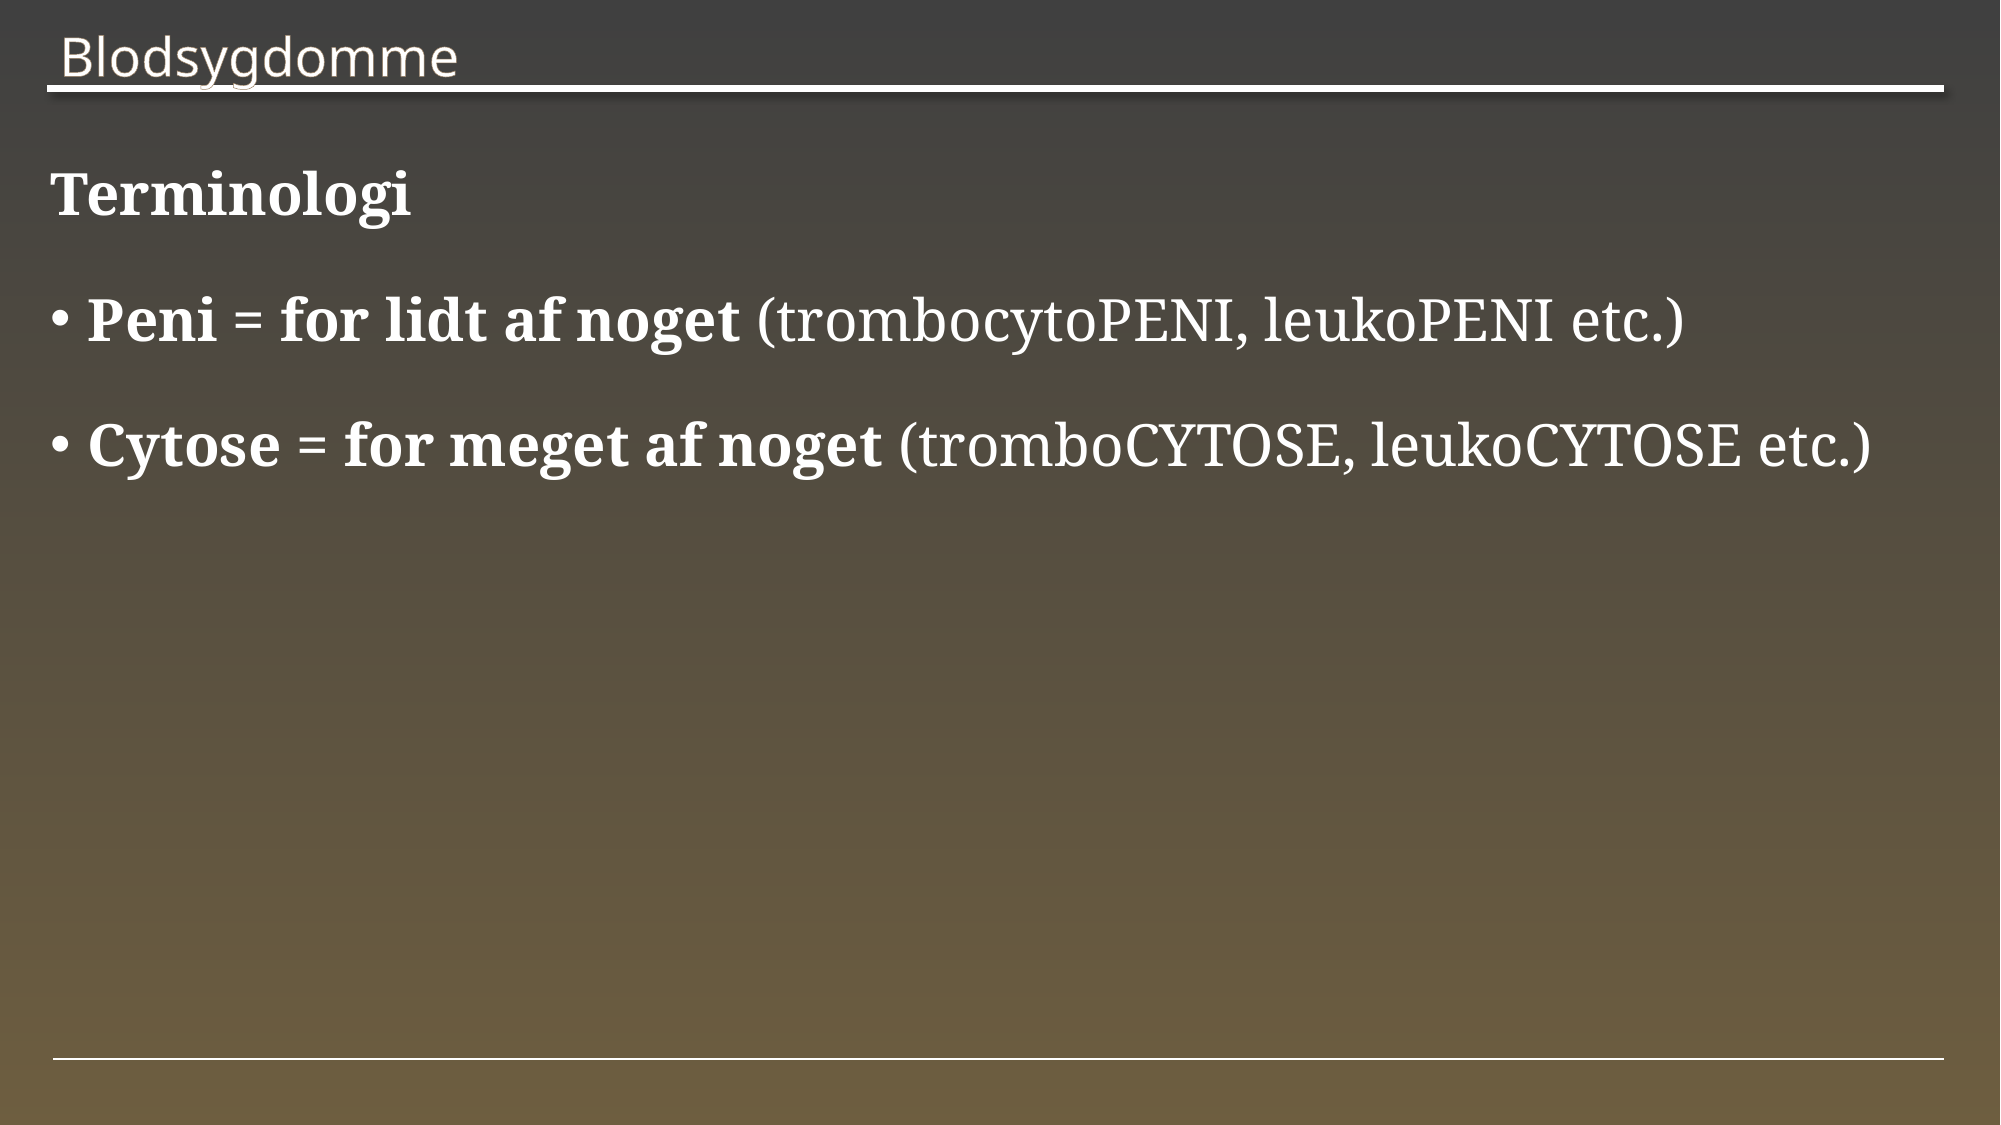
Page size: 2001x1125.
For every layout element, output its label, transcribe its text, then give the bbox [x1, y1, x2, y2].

title Blodsygdomme [59, 29, 1021, 89]
list Terminologi Peni = for lidt af noget (trombocytoPENI, leukoPENI etc.) Cytose = for meget af noget (tromboCYTOSE, leukoCYTOSE etc.) [50, 121, 1942, 1004]
